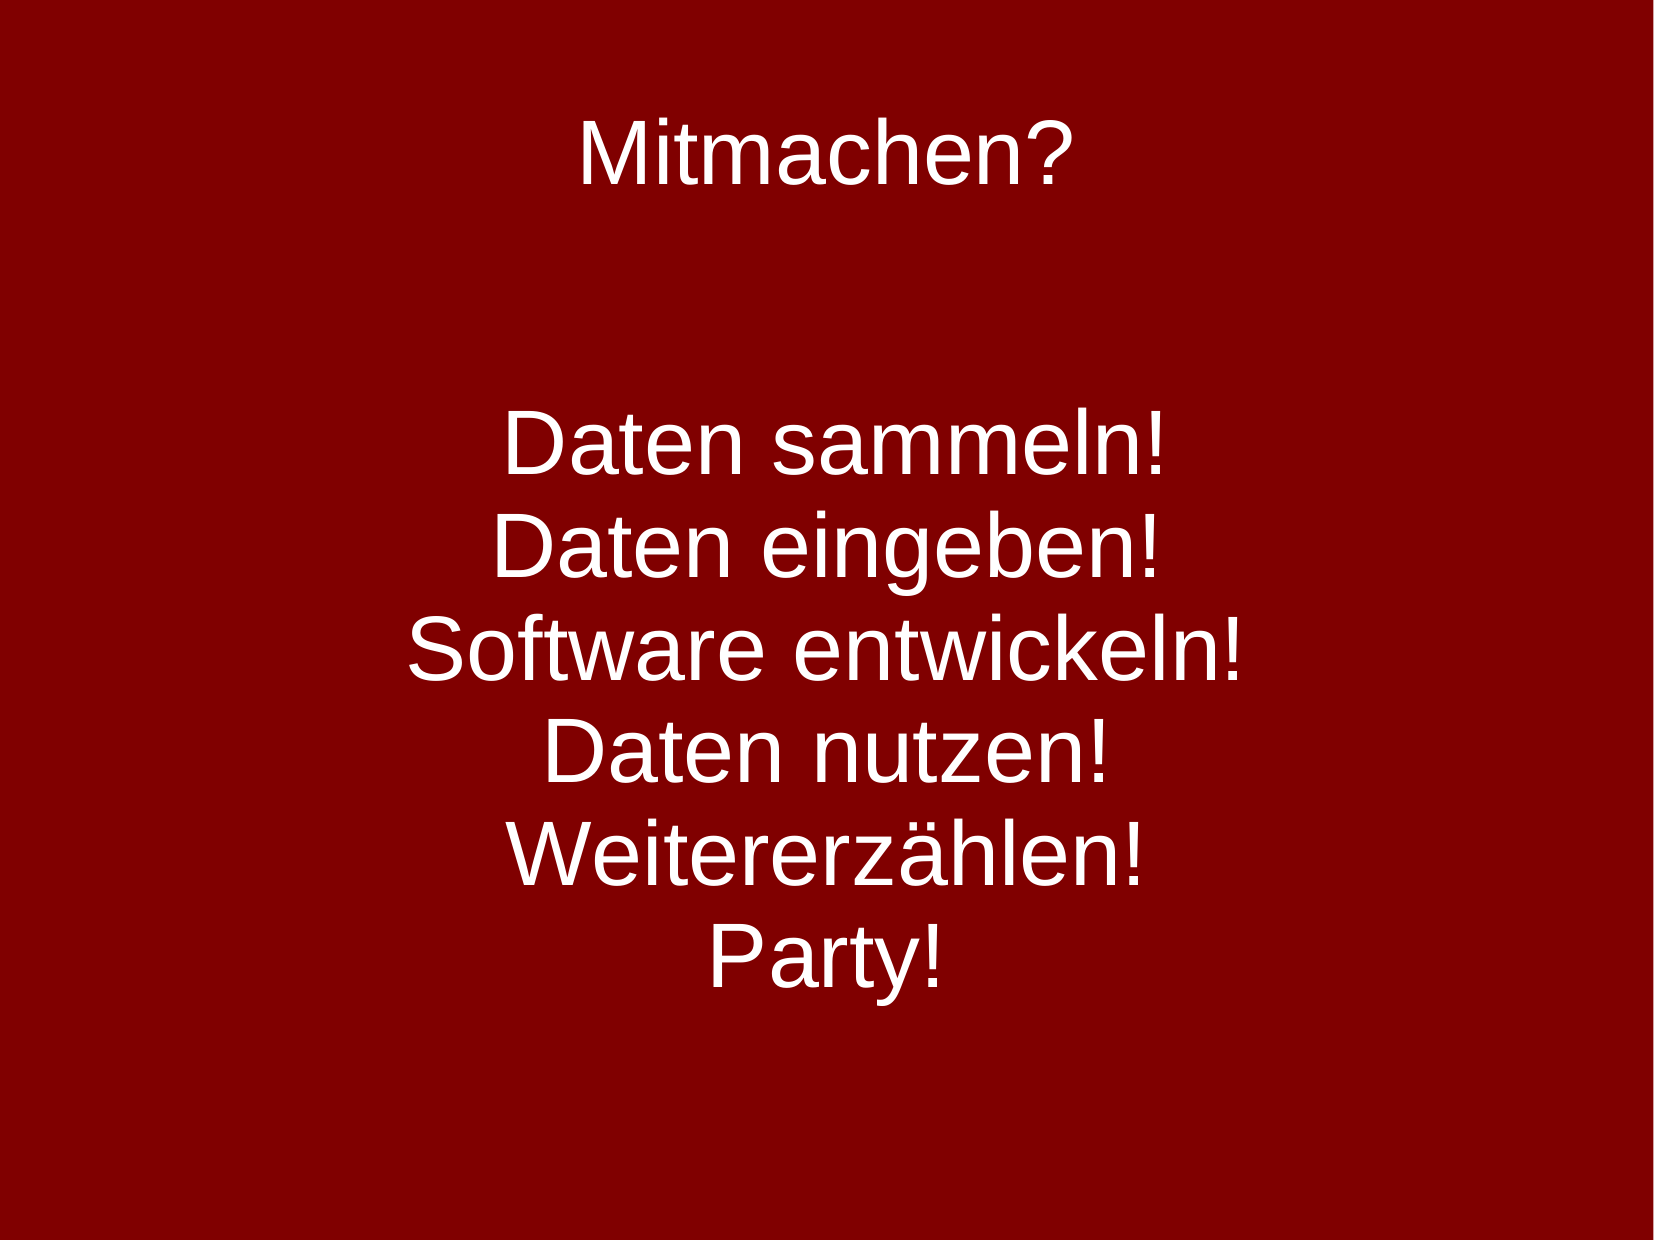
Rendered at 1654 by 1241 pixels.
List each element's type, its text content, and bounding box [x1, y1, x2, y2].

title Mitmachen? [82, 49, 1571, 257]
subtitle Daten sammeln! Daten eingeben! Software entwickeln! Daten nutzen! Weitererzählen! Party! [82, 290, 1571, 1109]
